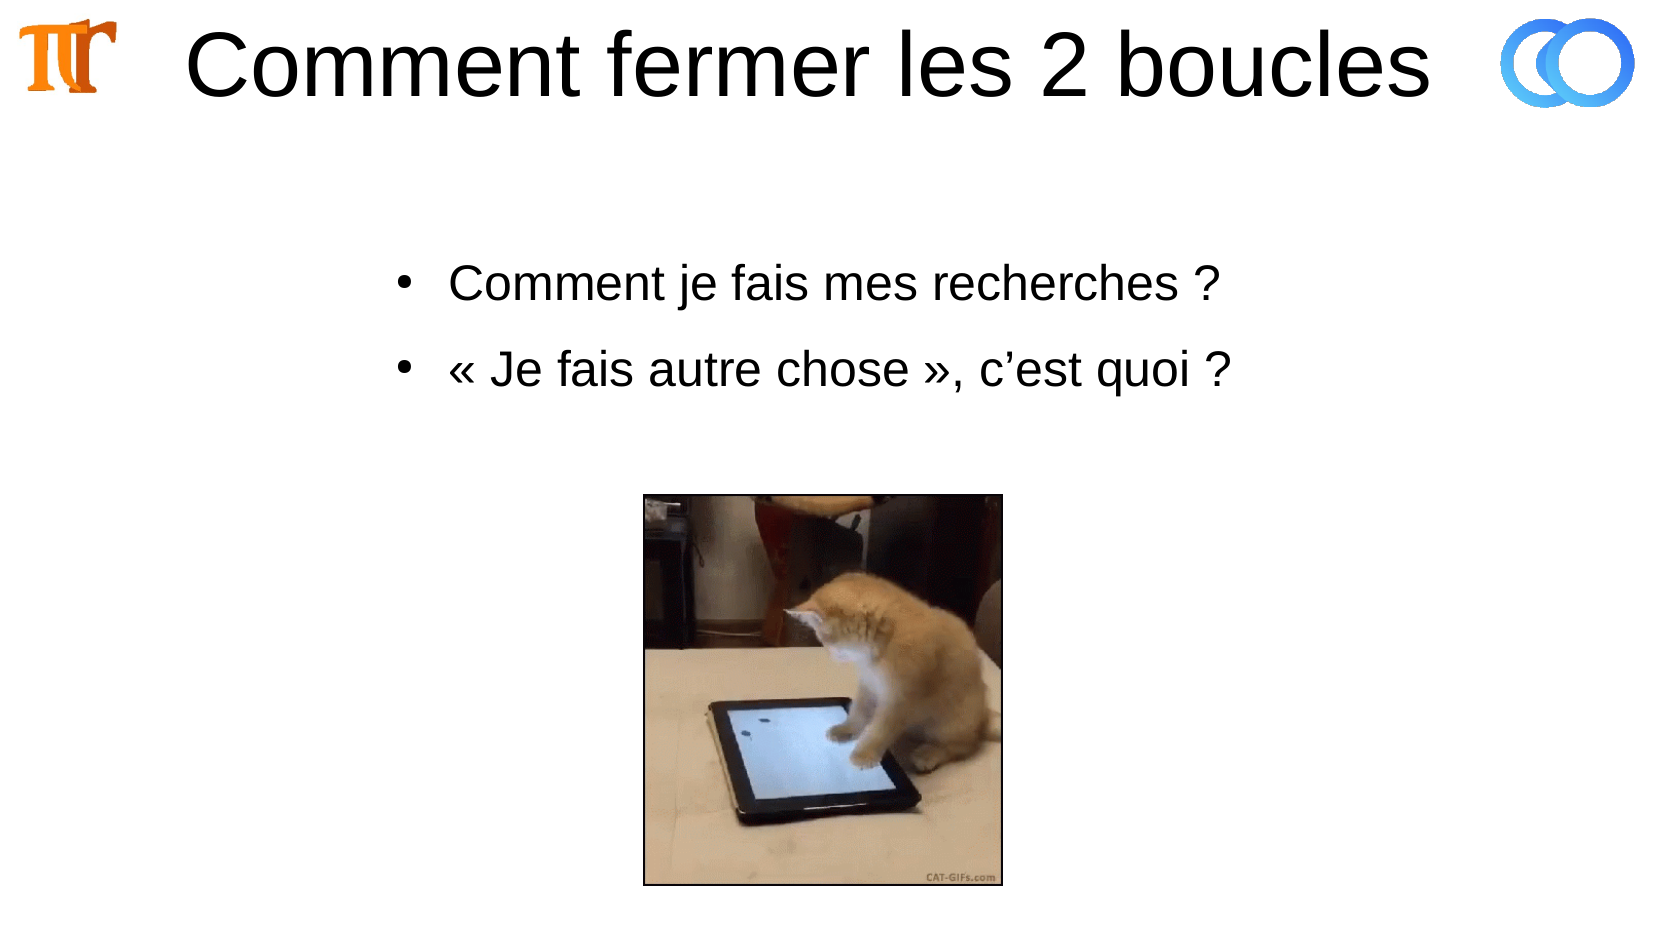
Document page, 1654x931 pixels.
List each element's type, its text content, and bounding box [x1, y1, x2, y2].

title Comment fermer les 2 boucles [64, 12, 1450, 119]
list Comment je fais mes recherches ? « Je fais autre chose », c’est quoi ? [377, 170, 1329, 751]
picture [17, 5, 119, 107]
picture [1450, 0, 1654, 142]
picture [643, 494, 1003, 886]
